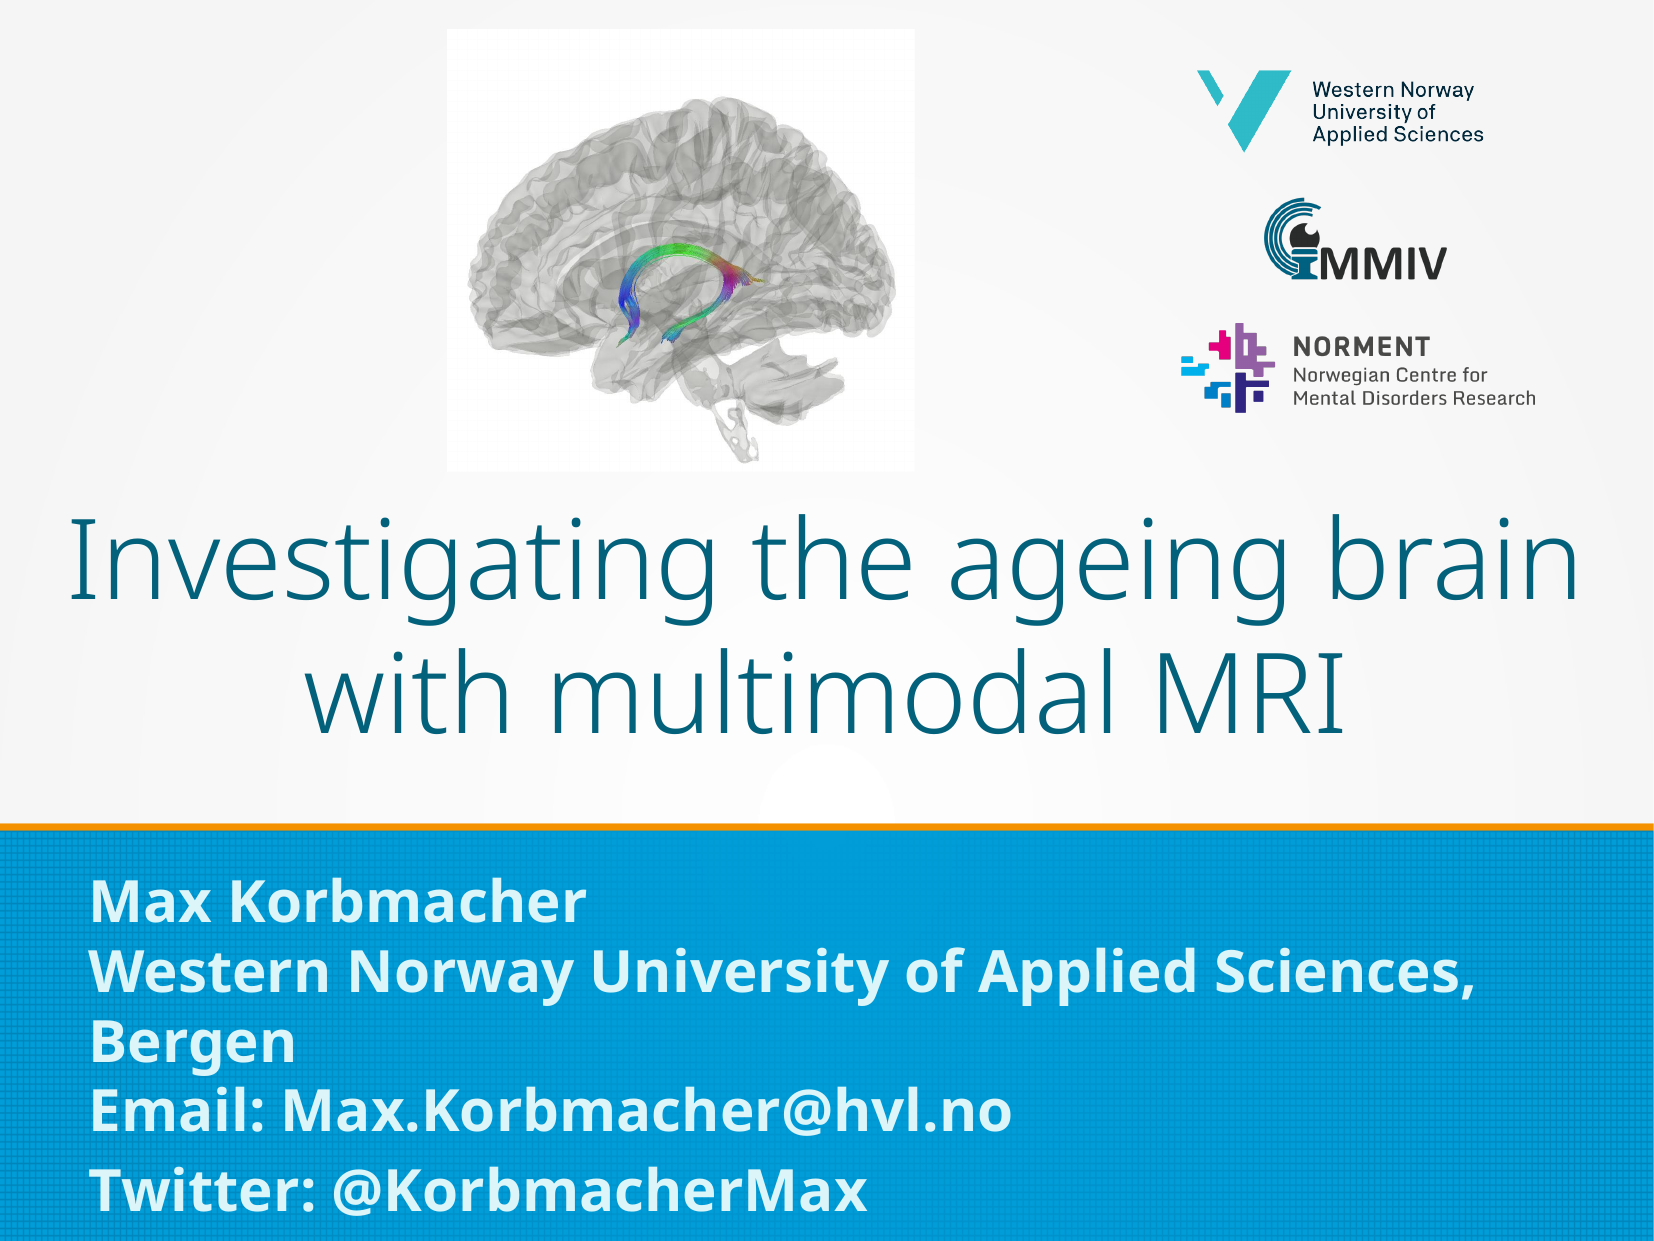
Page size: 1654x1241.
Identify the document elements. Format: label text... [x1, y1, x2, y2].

subtitle Max Korbmacher Western Norway University of Applied Sciences, Bergen Email: Max.Korbmacher@hvl.no Twitter: @KorbmacherMax [88, 863, 1594, 1241]
title Investigating the ageing brain with multimodal MRI [59, 483, 1594, 756]
picture [0, 0, 1654, 830]
